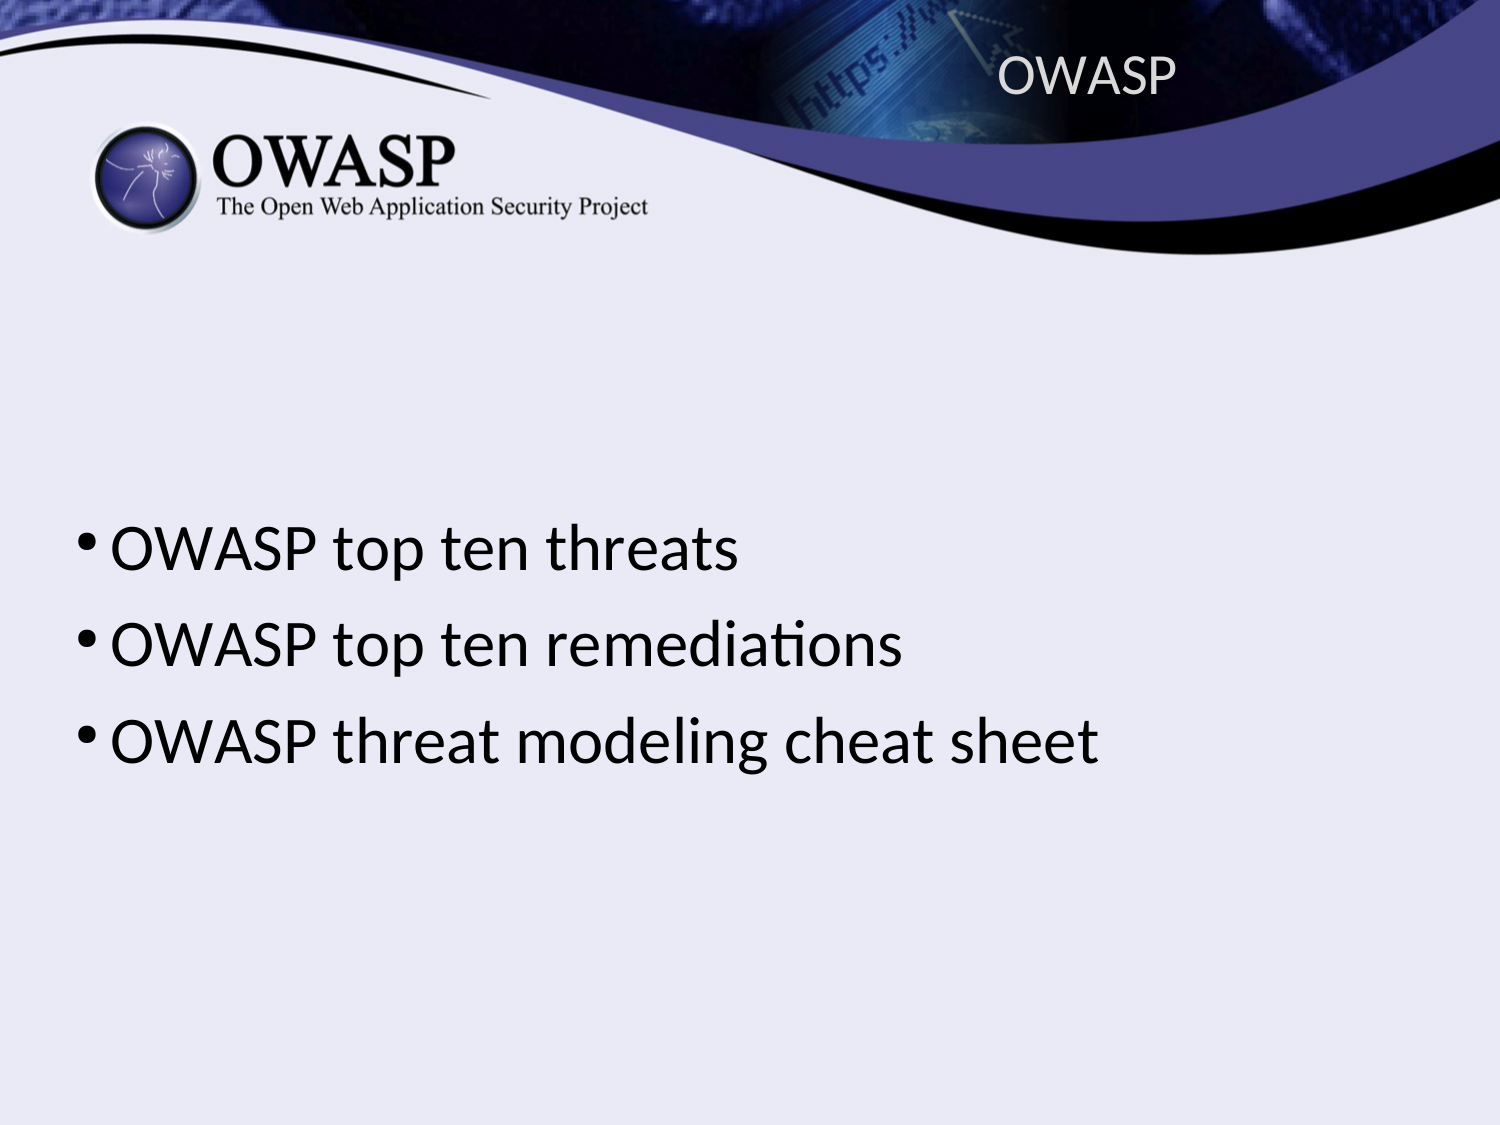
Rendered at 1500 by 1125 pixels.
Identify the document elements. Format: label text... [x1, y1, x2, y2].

picture [0, 0, 1500, 1125]
subtitle OWASP top ten threats OWASP top ten remediations OWASP threat modeling cheat sheet [75, 262, 1426, 1018]
title OWASP [699, 0, 1476, 149]
